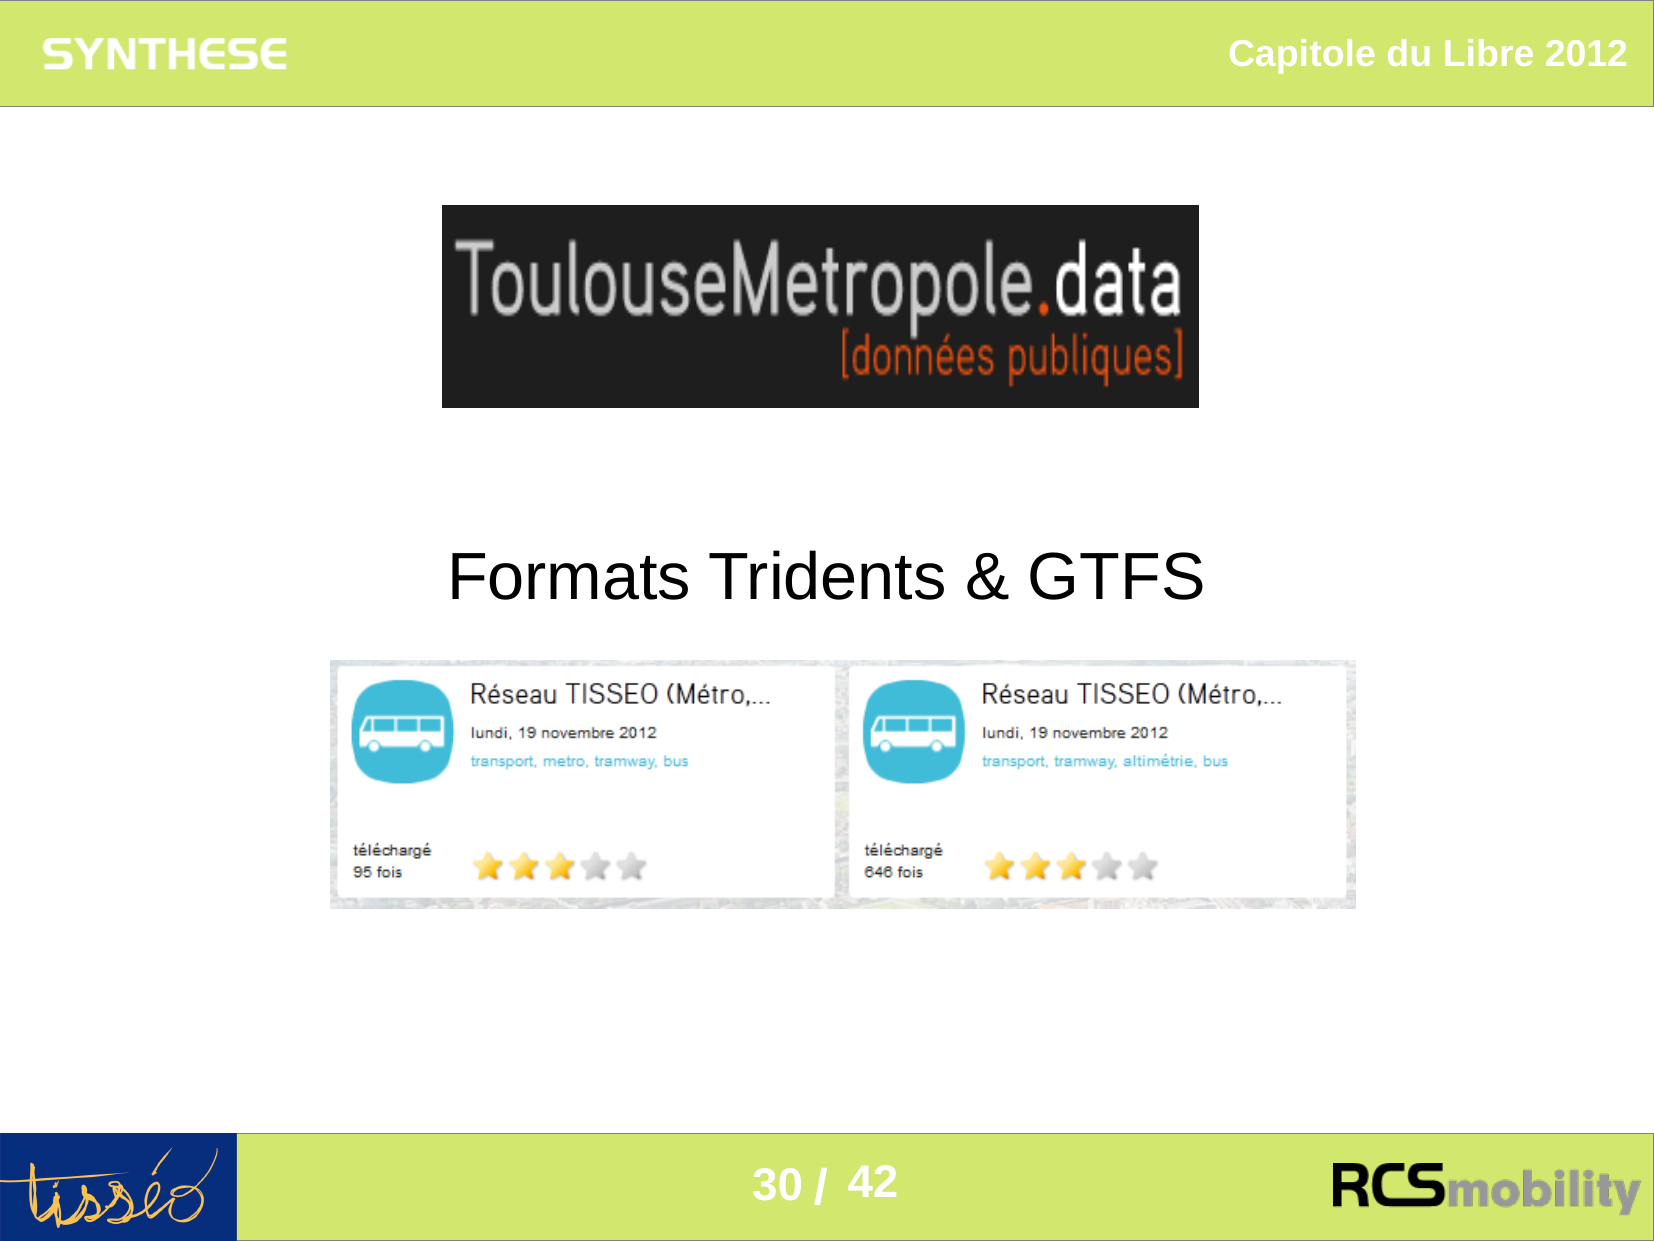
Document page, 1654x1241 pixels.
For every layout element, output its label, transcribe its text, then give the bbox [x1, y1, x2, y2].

text_box <numéro> [566, 1151, 818, 1241]
picture [0, 1133, 237, 1241]
text_box Capitole du Libre 2012 [0, 0, 1654, 107]
text_box 42 [832, 1149, 968, 1229]
picture [442, 205, 1199, 408]
picture [1333, 1163, 1642, 1217]
subtitle Formats Tridents & GTFS [82, 141, 1571, 1087]
picture [330, 660, 1356, 909]
text_box / [237, 1133, 1654, 1241]
picture [41, 35, 292, 73]
